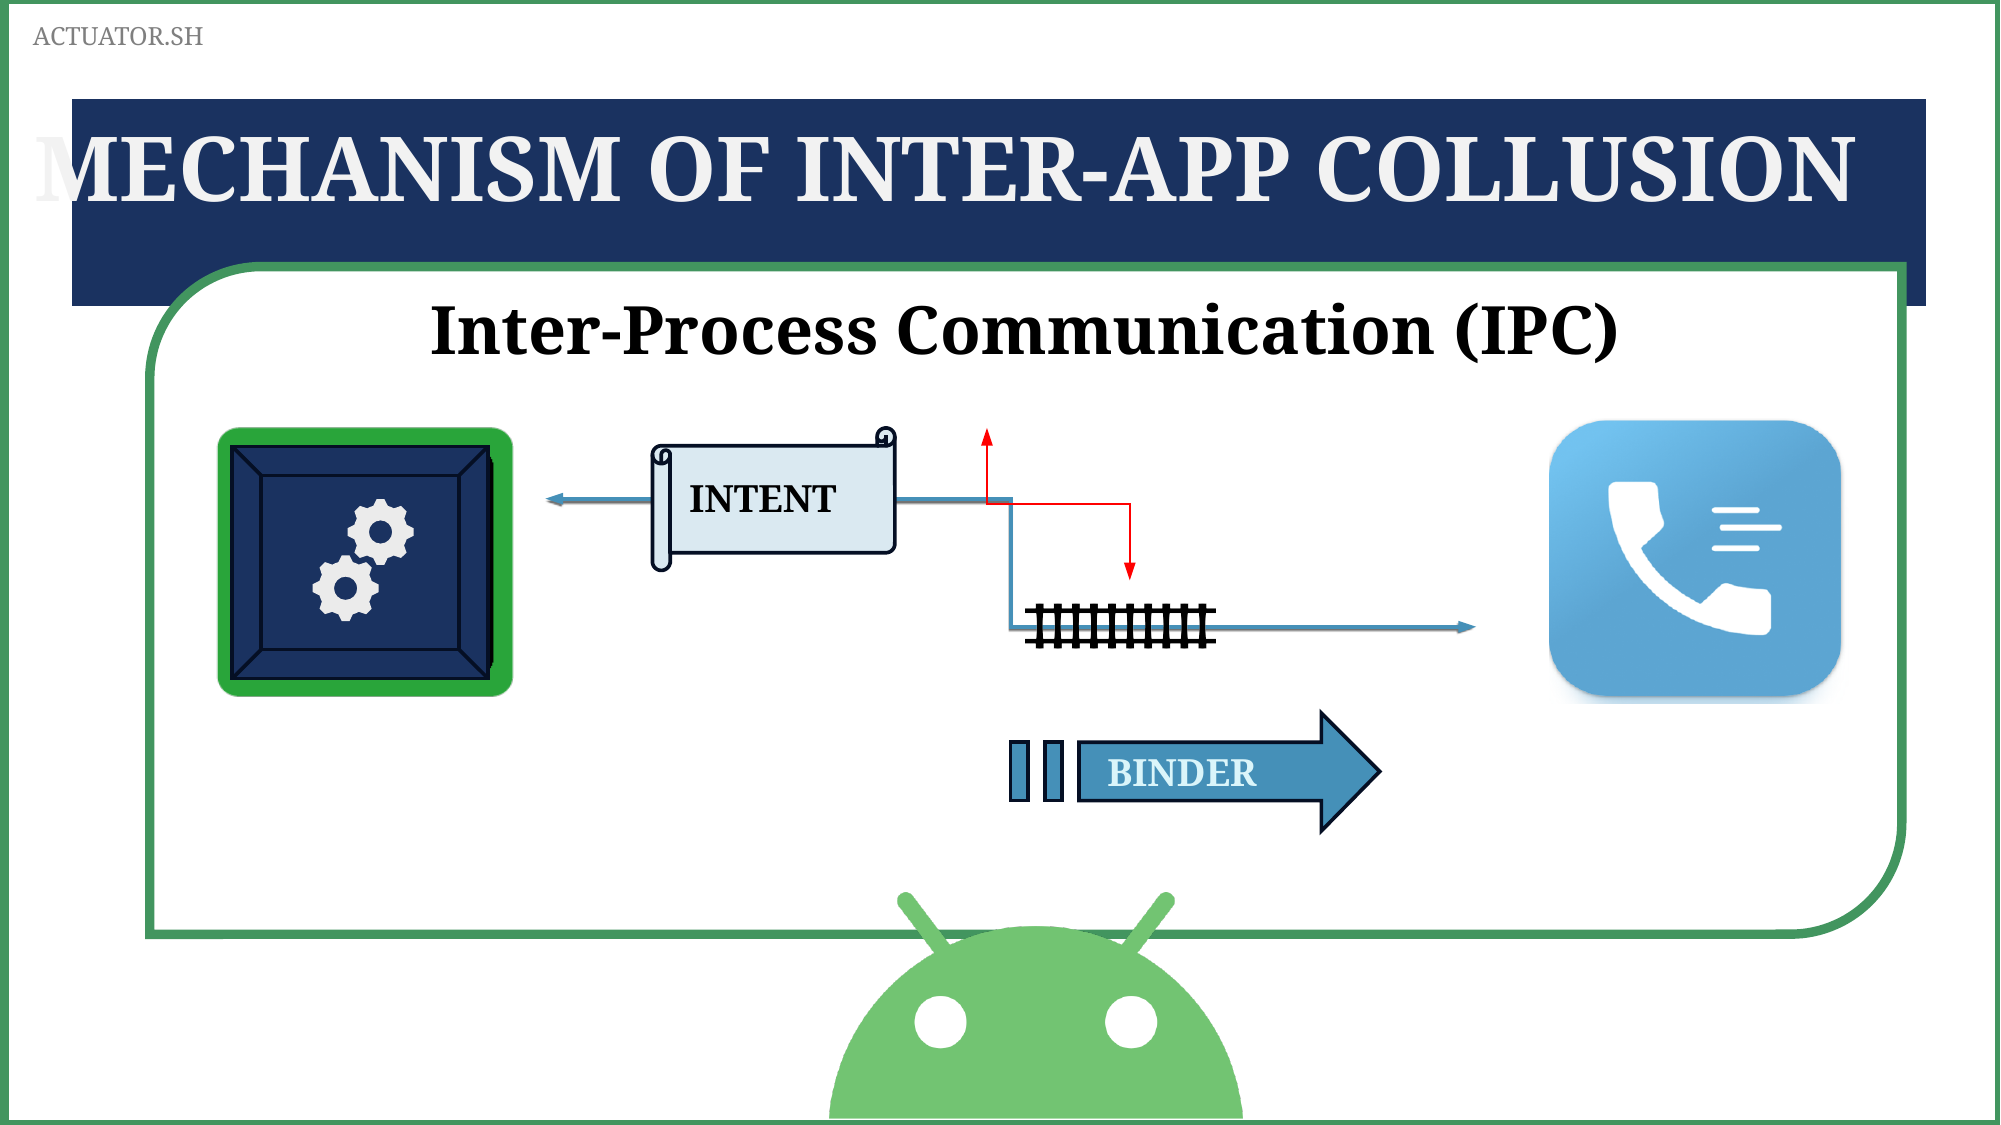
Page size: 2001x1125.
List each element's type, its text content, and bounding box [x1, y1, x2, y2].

picture [187, 411, 1853, 1125]
text_box Actuator.sh [17, 12, 295, 62]
text_box [232, 446, 489, 679]
text_box INTENT [674, 467, 875, 529]
picture [1025, 579, 1216, 673]
text_box Inter-Process Communication (IPC) [415, 280, 1702, 377]
text_box [149, 266, 1902, 935]
title Mechanism of Inter-App Collusion [19, 65, 1995, 228]
